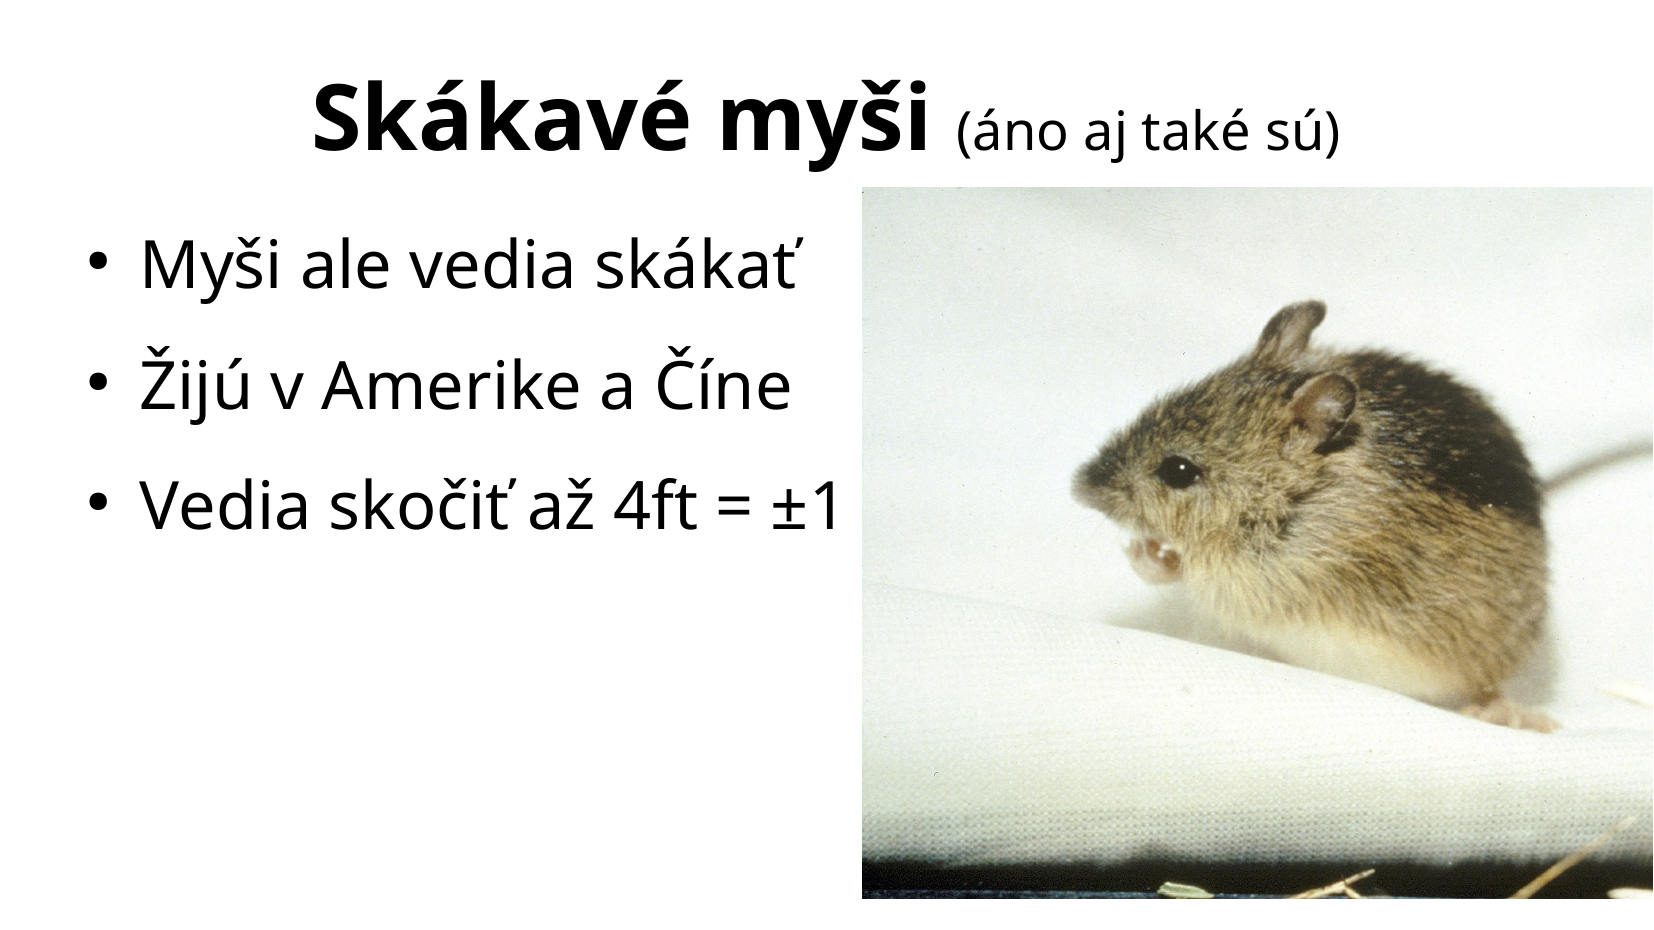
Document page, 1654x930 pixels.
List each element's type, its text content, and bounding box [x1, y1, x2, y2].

picture [862, 187, 1653, 899]
title Skákavé myši (áno aj také sú) [82, 37, 1571, 193]
list Myši ale vedia skákať Žijú v Amerike a Číne Vedia skočiť až 4ft = ±1 m [68, 217, 862, 757]
